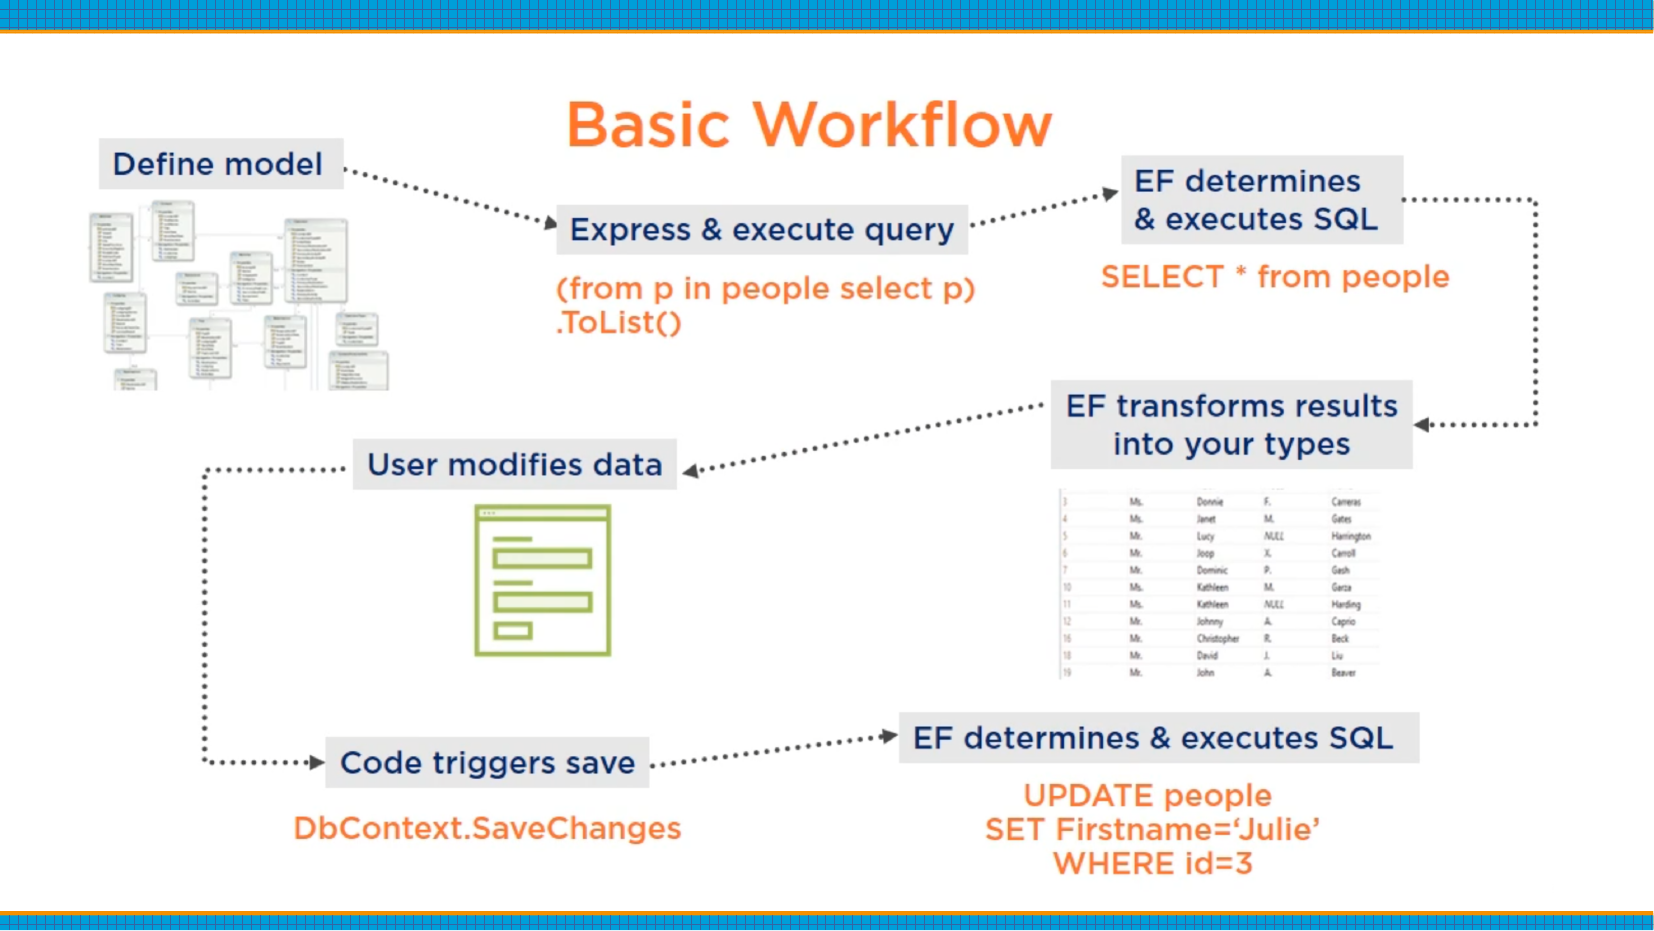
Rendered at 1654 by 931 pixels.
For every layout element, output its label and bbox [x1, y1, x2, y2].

picture [76, 38, 1554, 893]
